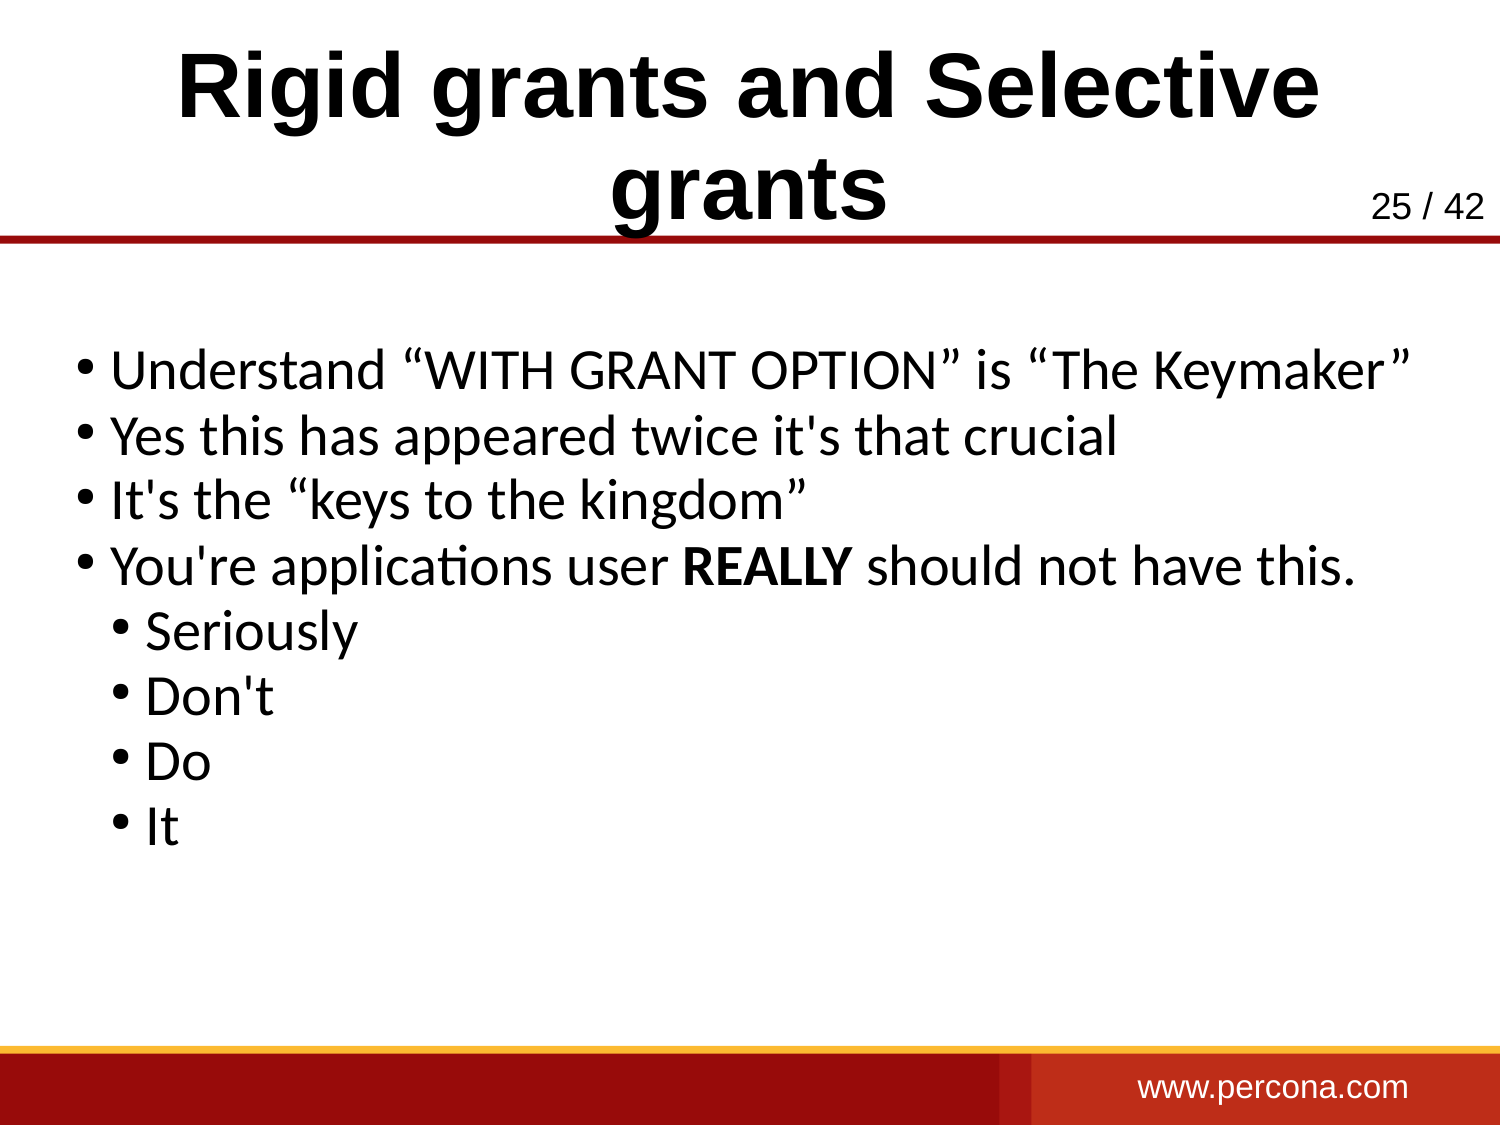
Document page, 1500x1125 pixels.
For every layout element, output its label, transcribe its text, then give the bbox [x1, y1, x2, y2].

text_box Rigid grants and Selective grants [75, 44, 1425, 232]
text_box Understand “WITH GRANT OPTION” is “The Keymaker” Yes this has appeared twice it's that crucial It's the “keys to the kingdom” You're applications user REALLY should not have this. Seriously Don't Do It [74, 263, 1425, 1006]
